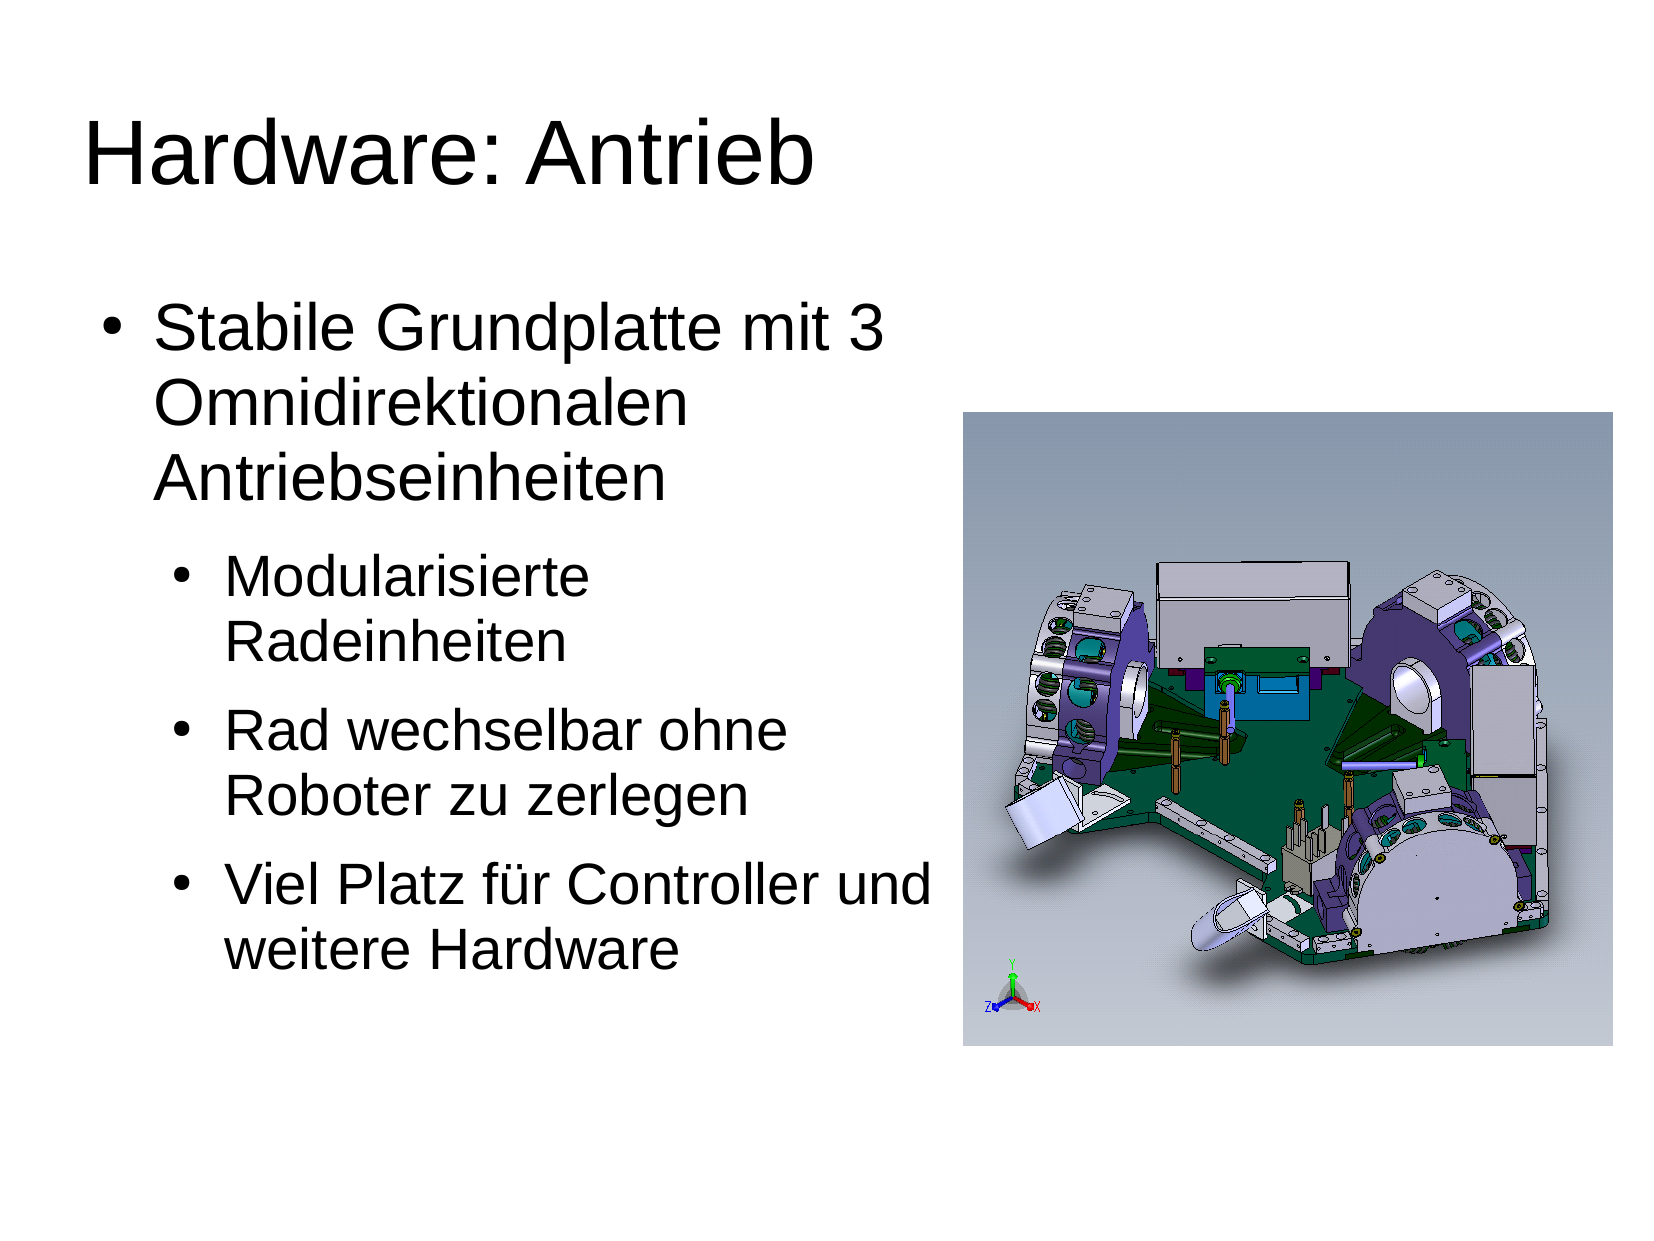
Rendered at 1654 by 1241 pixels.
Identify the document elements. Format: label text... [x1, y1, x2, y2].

list Stabile Grundplatte mit 3 Omnidirektionalen Antriebseinheiten Modularisierte Radeinheiten Rad wechselbar ohne Roboter zu zerlegen Viel Platz für Controller und weitere Hardware [82, 290, 938, 1109]
picture [963, 412, 1613, 1046]
title Hardware: Antrieb [82, 56, 1571, 250]
